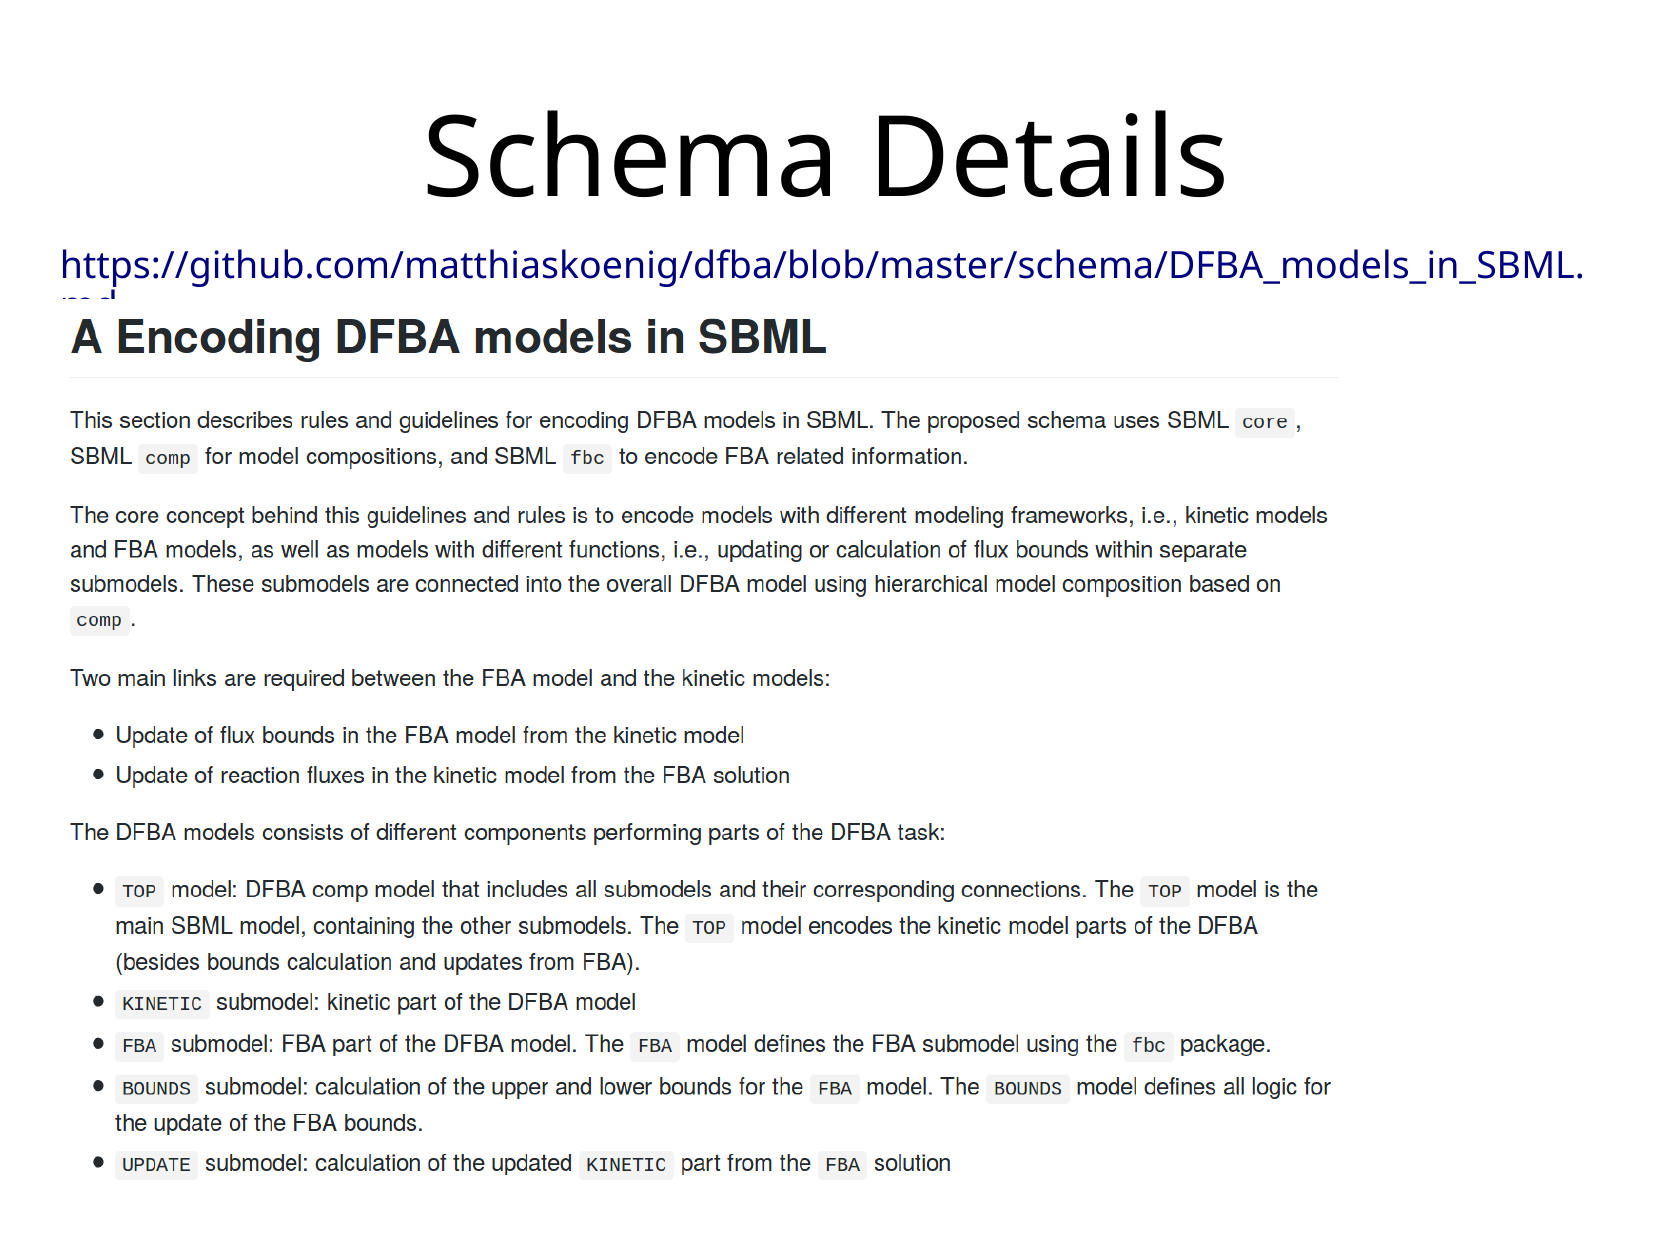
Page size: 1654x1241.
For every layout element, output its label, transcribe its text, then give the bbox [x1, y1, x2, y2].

title Schema Details [82, 49, 1571, 231]
picture [56, 299, 1351, 1194]
text_box https://github.com/matthiaskoenig/dfba/blob/master/schema/DFBA_models_in_SBML.md [45, 231, 1621, 346]
